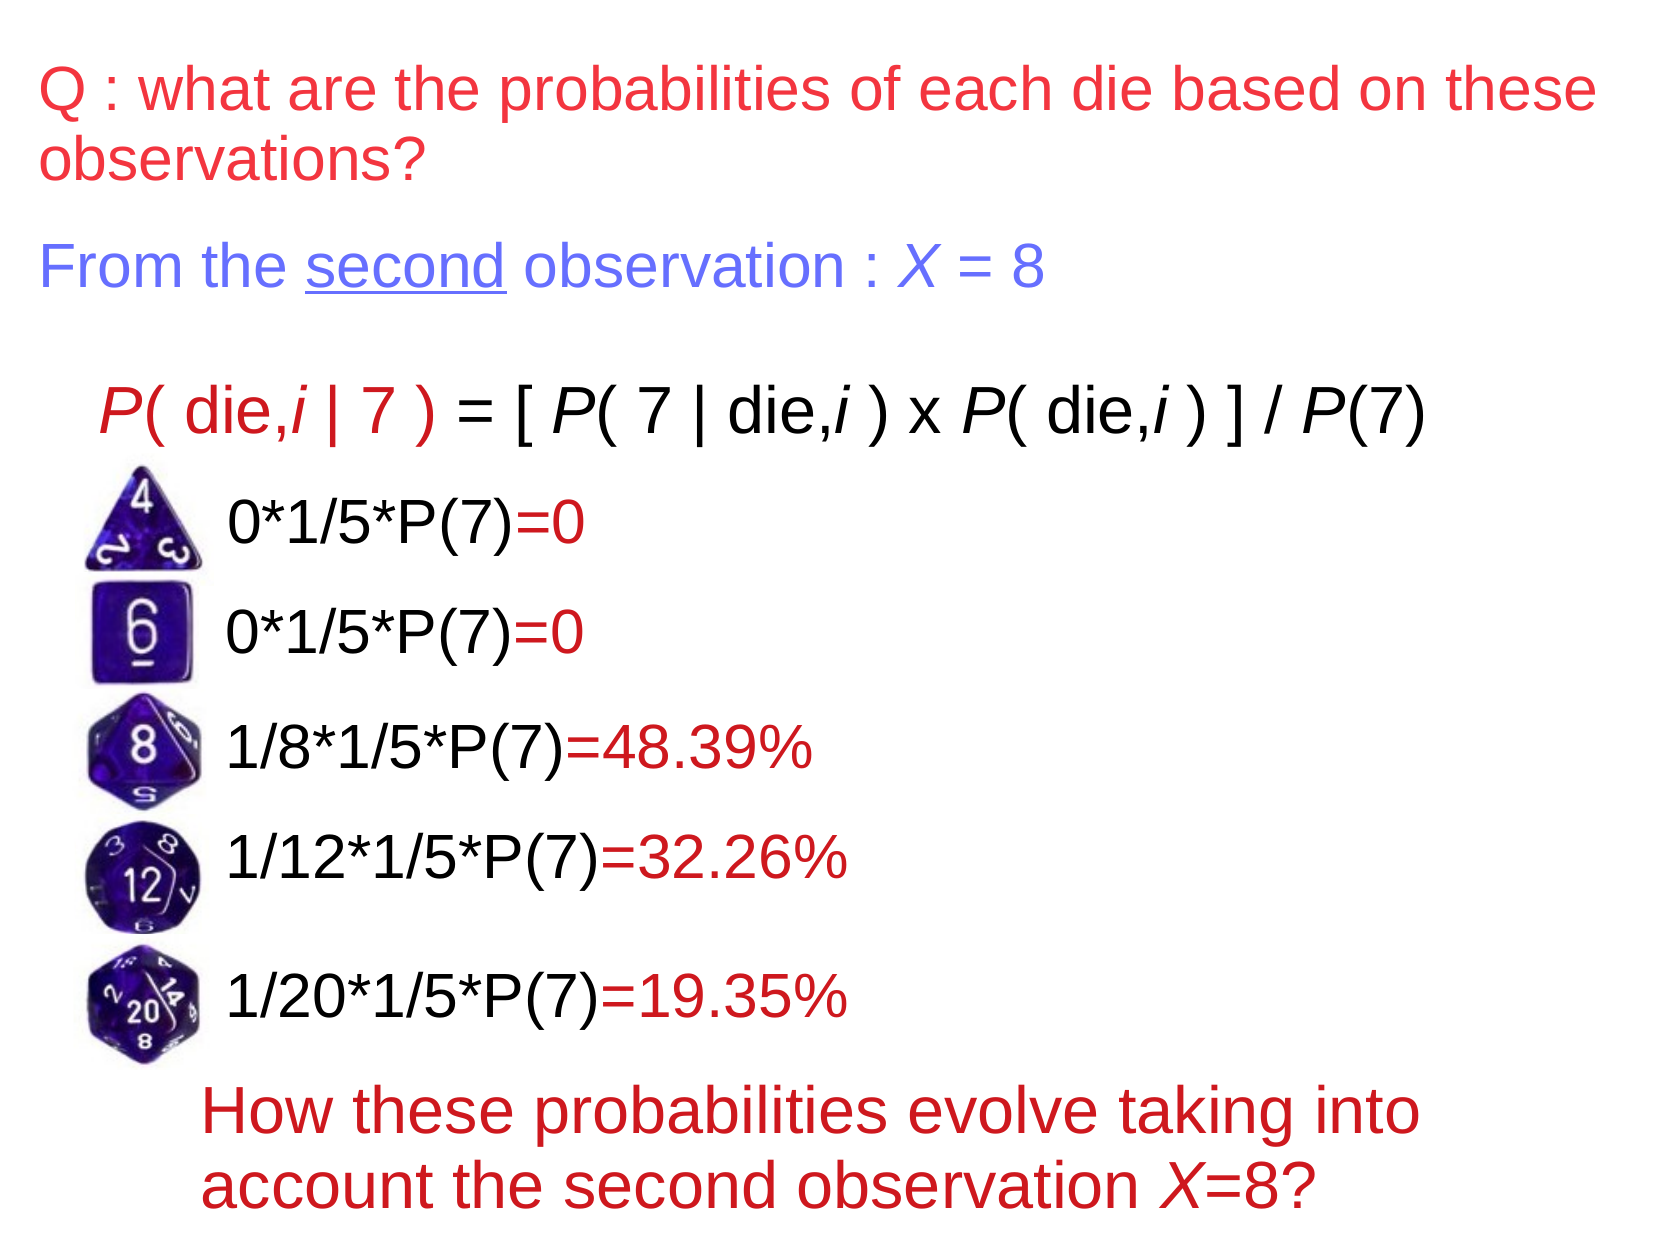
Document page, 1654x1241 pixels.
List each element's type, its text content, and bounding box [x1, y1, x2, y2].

text_box P( die,i | 7 ) = [ P( 7 | die,i ) x P( die,i ) ] / P(7) [84, 378, 1543, 455]
text_box How these probabilities evolve taking into account the second observation X=8? [185, 1065, 1533, 1230]
text_box From the second observation : X = 8 [23, 223, 1647, 378]
text_box 1/8*1/5*P(7)=48.39% [210, 704, 829, 790]
text_box 0*1/5*P(7)=0 [212, 479, 602, 564]
text_box 1/12*1/5*P(7)=32.26% [211, 814, 864, 899]
text_box 0*1/5*P(7)=0 [210, 589, 600, 675]
text_box Q : what are the probabilities of each die based on these observations? [23, 46, 1647, 201]
text_box 1/20*1/5*P(7)=19.35% [211, 953, 864, 1038]
picture [71, 453, 214, 1070]
